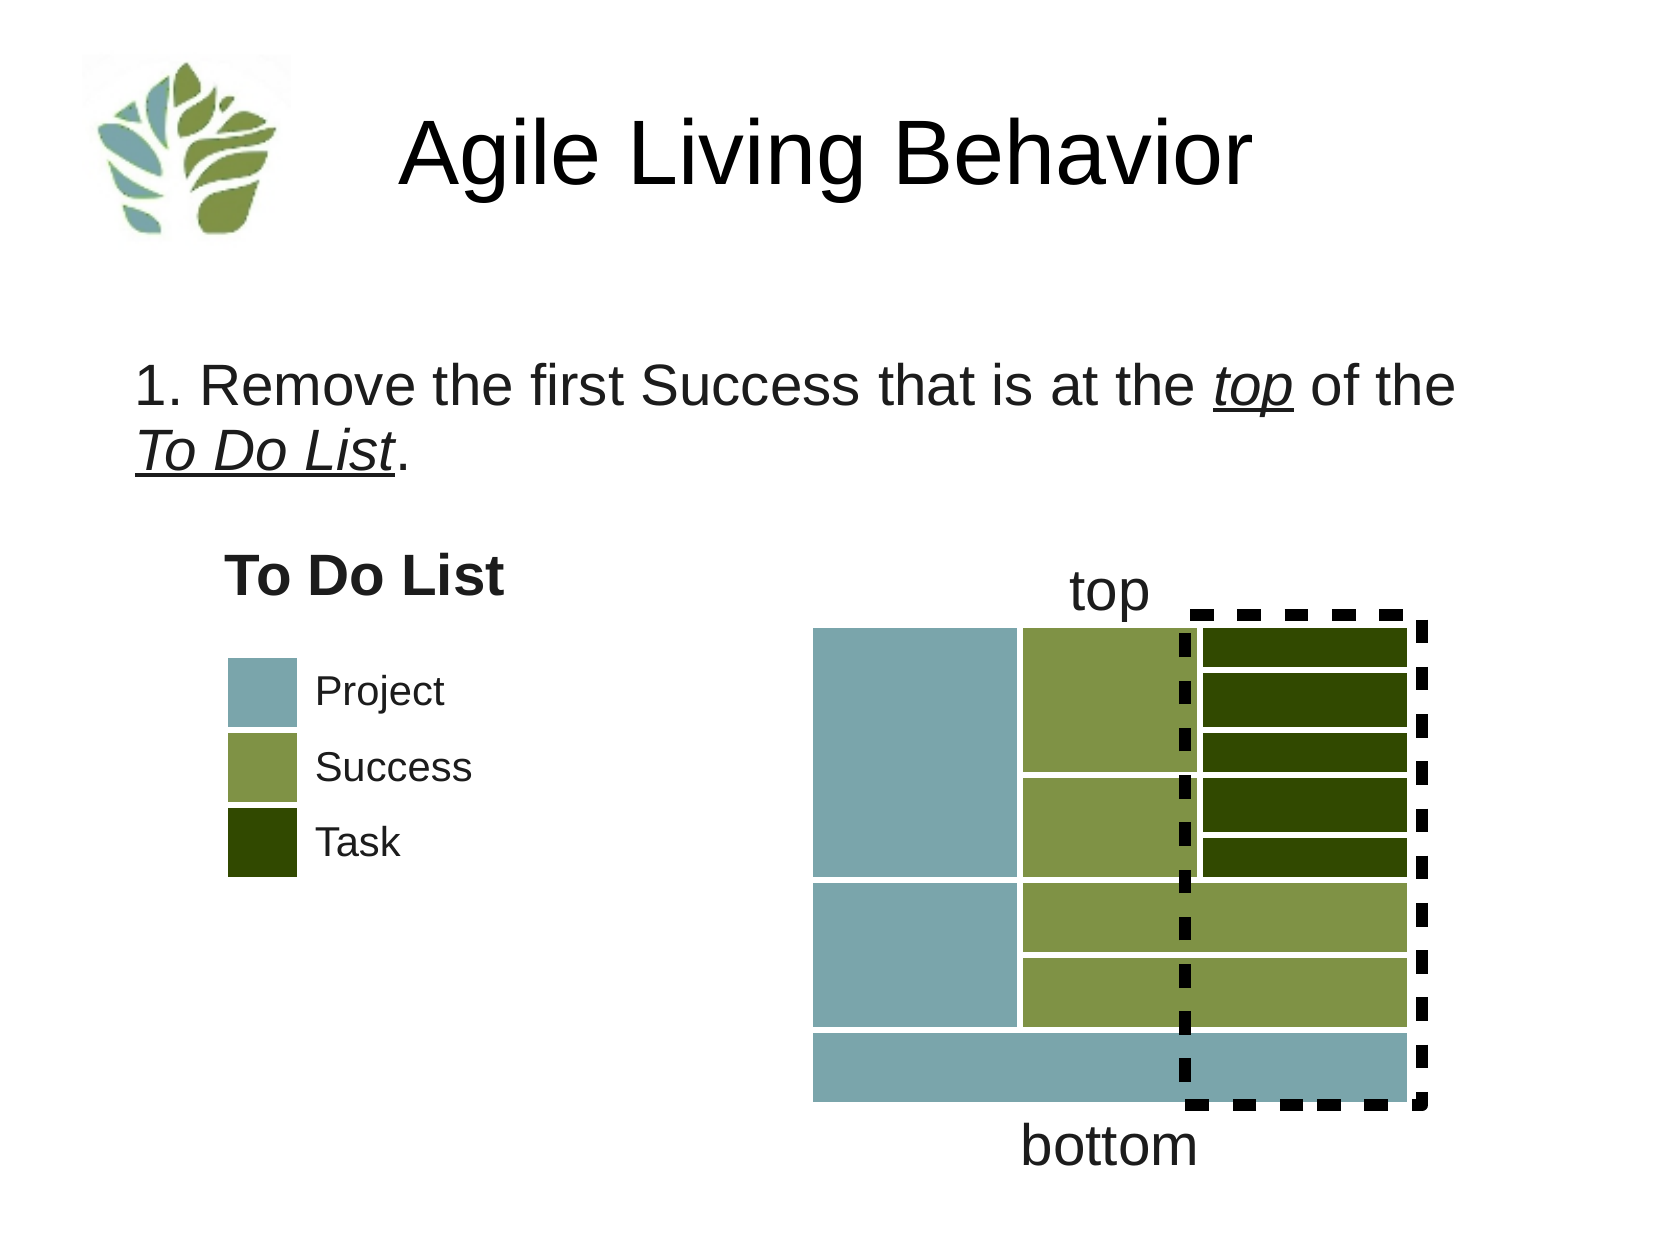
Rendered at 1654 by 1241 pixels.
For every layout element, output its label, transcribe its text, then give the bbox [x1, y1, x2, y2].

title Agile Living Behavior [291, 49, 1571, 257]
text_box Success [300, 736, 586, 798]
text_box To Do List [210, 535, 571, 617]
text_box top [825, 550, 1396, 625]
text_box Project [300, 659, 586, 722]
text_box bottom [825, 1106, 1396, 1186]
text_box 1. Remove the first Success that is at the top of the To Do List. [120, 345, 1531, 490]
text_box [810, 625, 1411, 1106]
text_box [225, 655, 301, 881]
text_box Task [300, 811, 586, 873]
picture [82, 49, 291, 258]
